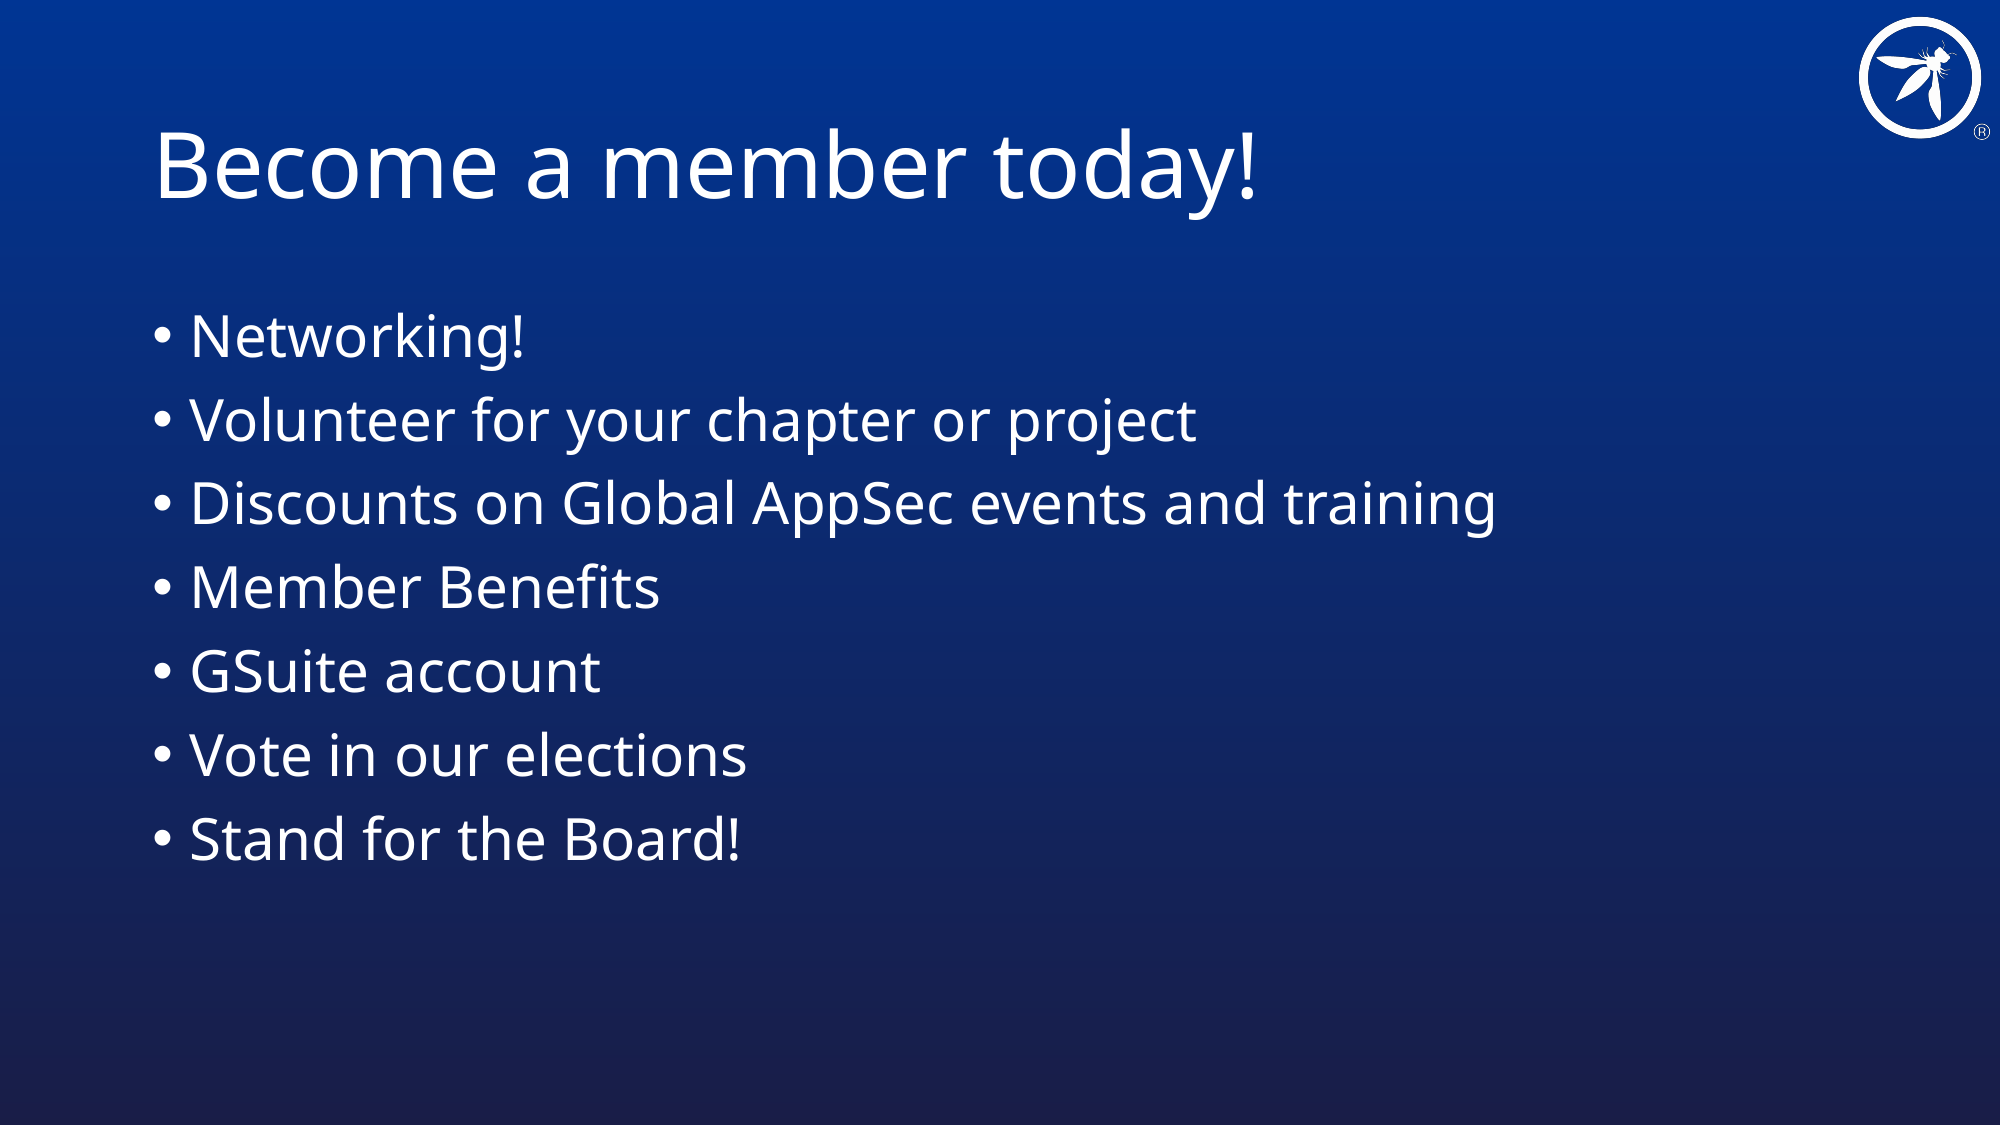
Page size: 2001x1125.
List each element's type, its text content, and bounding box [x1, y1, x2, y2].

picture [1797, 0, 2001, 200]
list Networking! Volunteer for your chapter or project Discounts on Global AppSec events and training Member Benefits GSuite account Vote in our elections Stand for the Board! [137, 299, 1863, 1014]
title Become a member today! [137, 59, 1863, 278]
